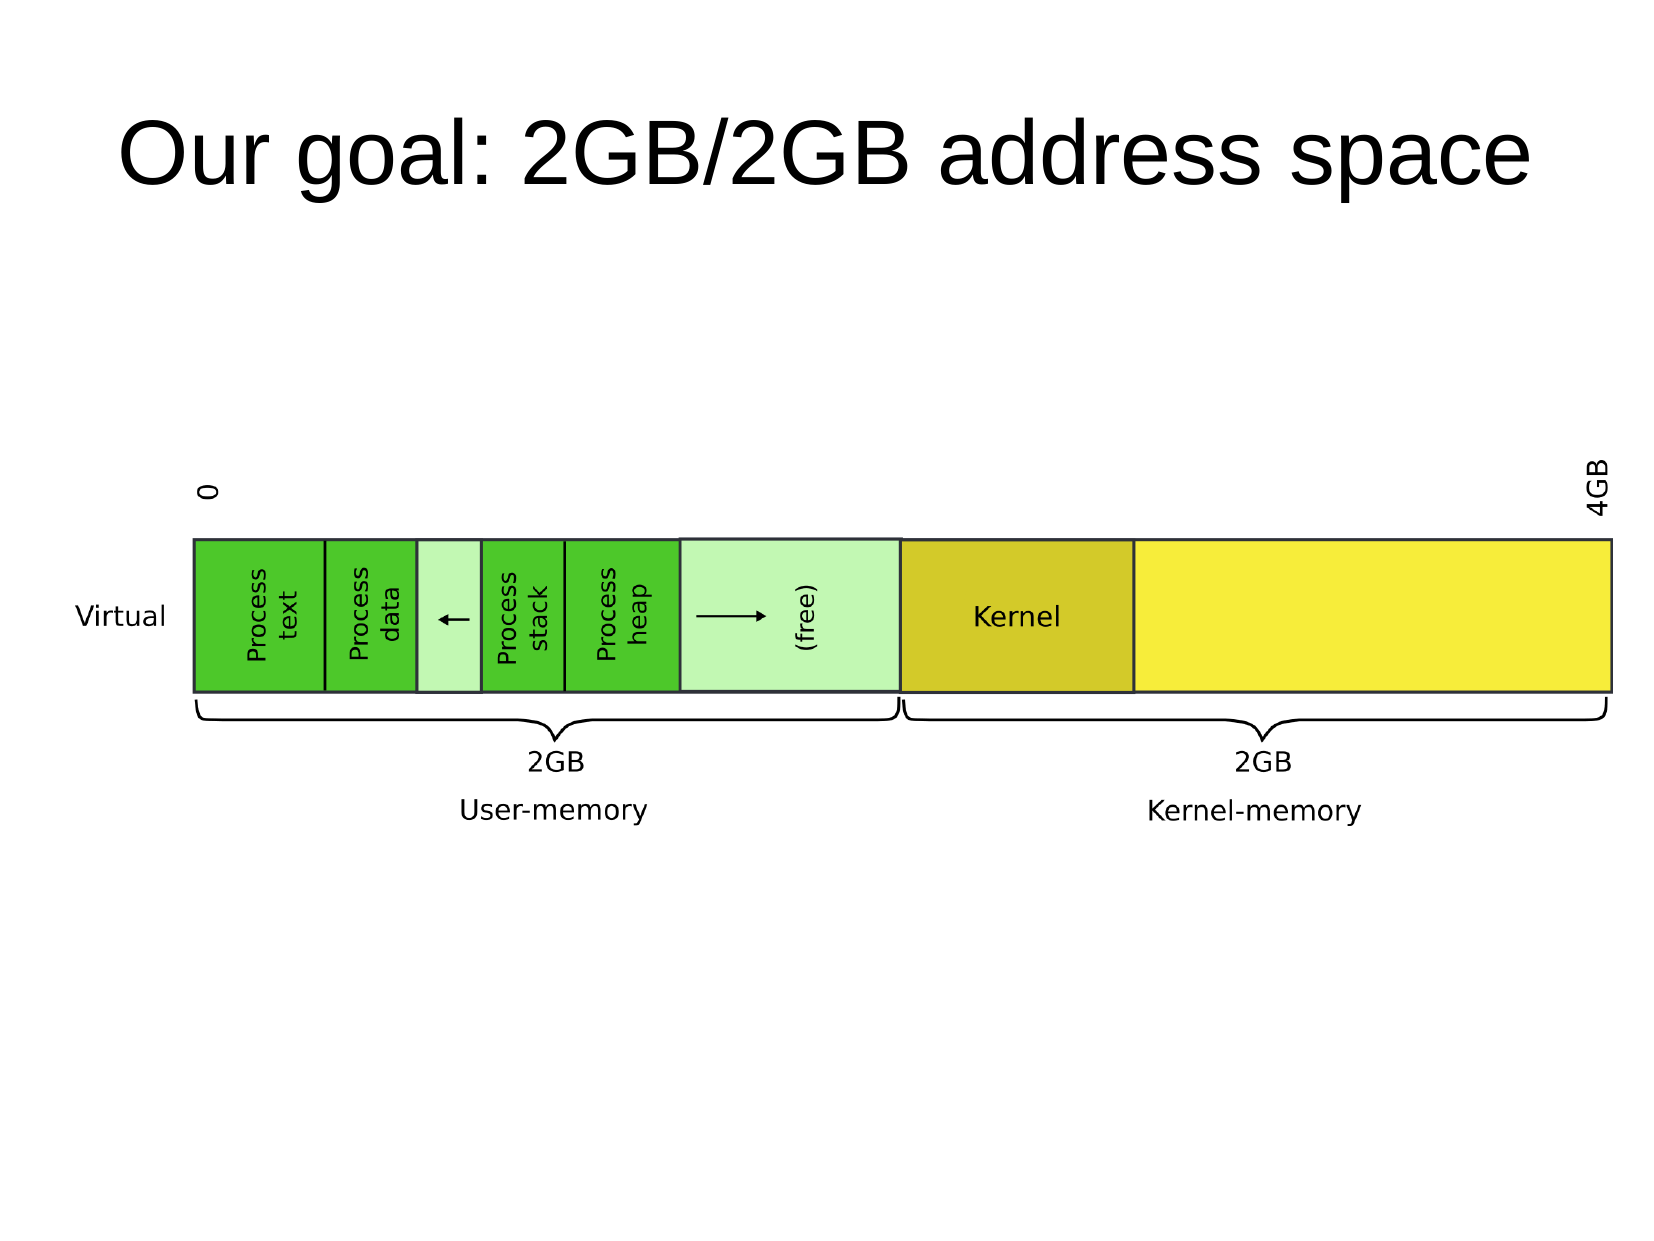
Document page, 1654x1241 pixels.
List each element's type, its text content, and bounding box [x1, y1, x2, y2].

picture [75, 460, 1613, 826]
title Our goal: 2GB/2GB address space [82, 49, 1571, 257]
